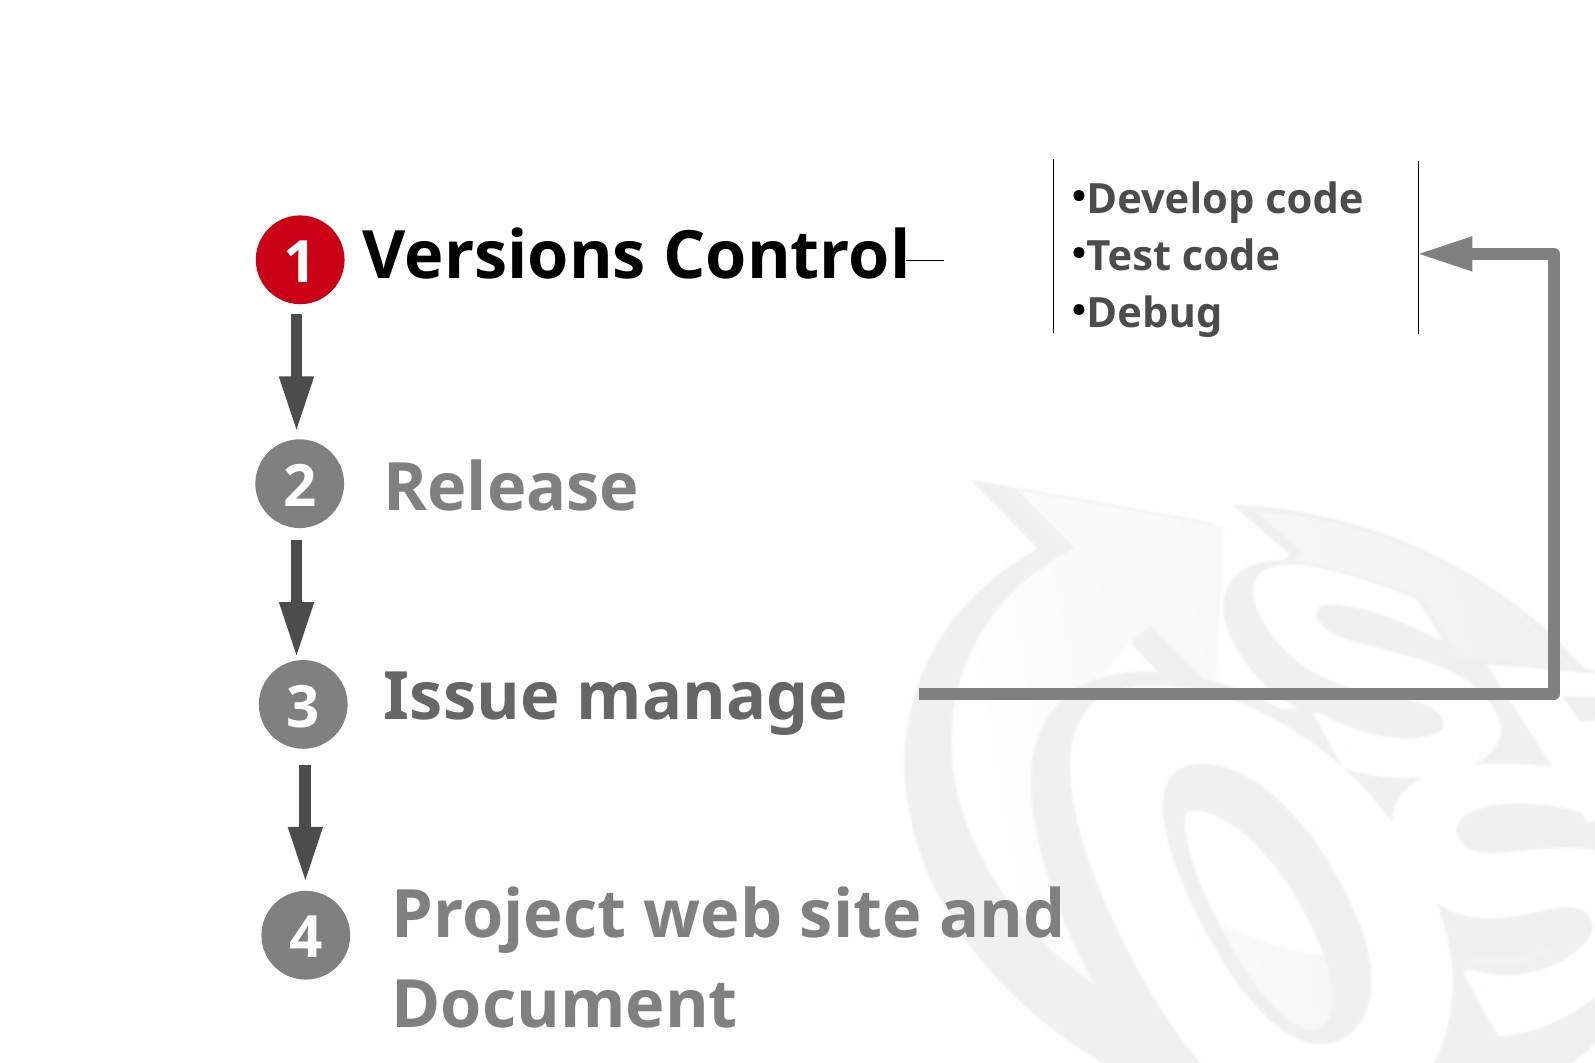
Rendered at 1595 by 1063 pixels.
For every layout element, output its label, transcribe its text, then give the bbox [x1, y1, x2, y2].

text_box Develop code Test code Debug [1056, 160, 1420, 322]
text_box Issue manage [369, 640, 920, 734]
text_box 1 [255, 215, 345, 305]
text_box 3 [258, 660, 348, 749]
text_box Versions Control [348, 200, 999, 293]
text_box 4 [261, 890, 351, 980]
text_box Release [368, 431, 703, 525]
text_box Project web site and Document [376, 858, 1421, 1029]
text_box 2 [255, 439, 345, 529]
